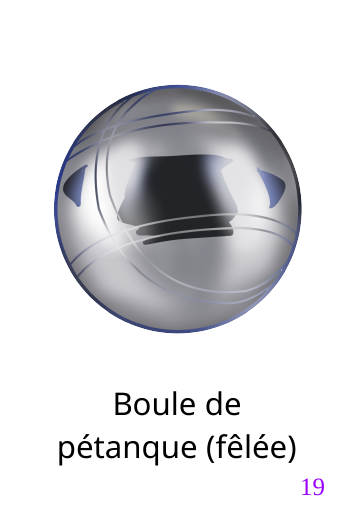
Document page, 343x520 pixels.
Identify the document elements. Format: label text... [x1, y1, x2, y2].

text_box Boule de pétanque (fêlée) [29, 374, 325, 494]
picture [29, 58, 325, 355]
